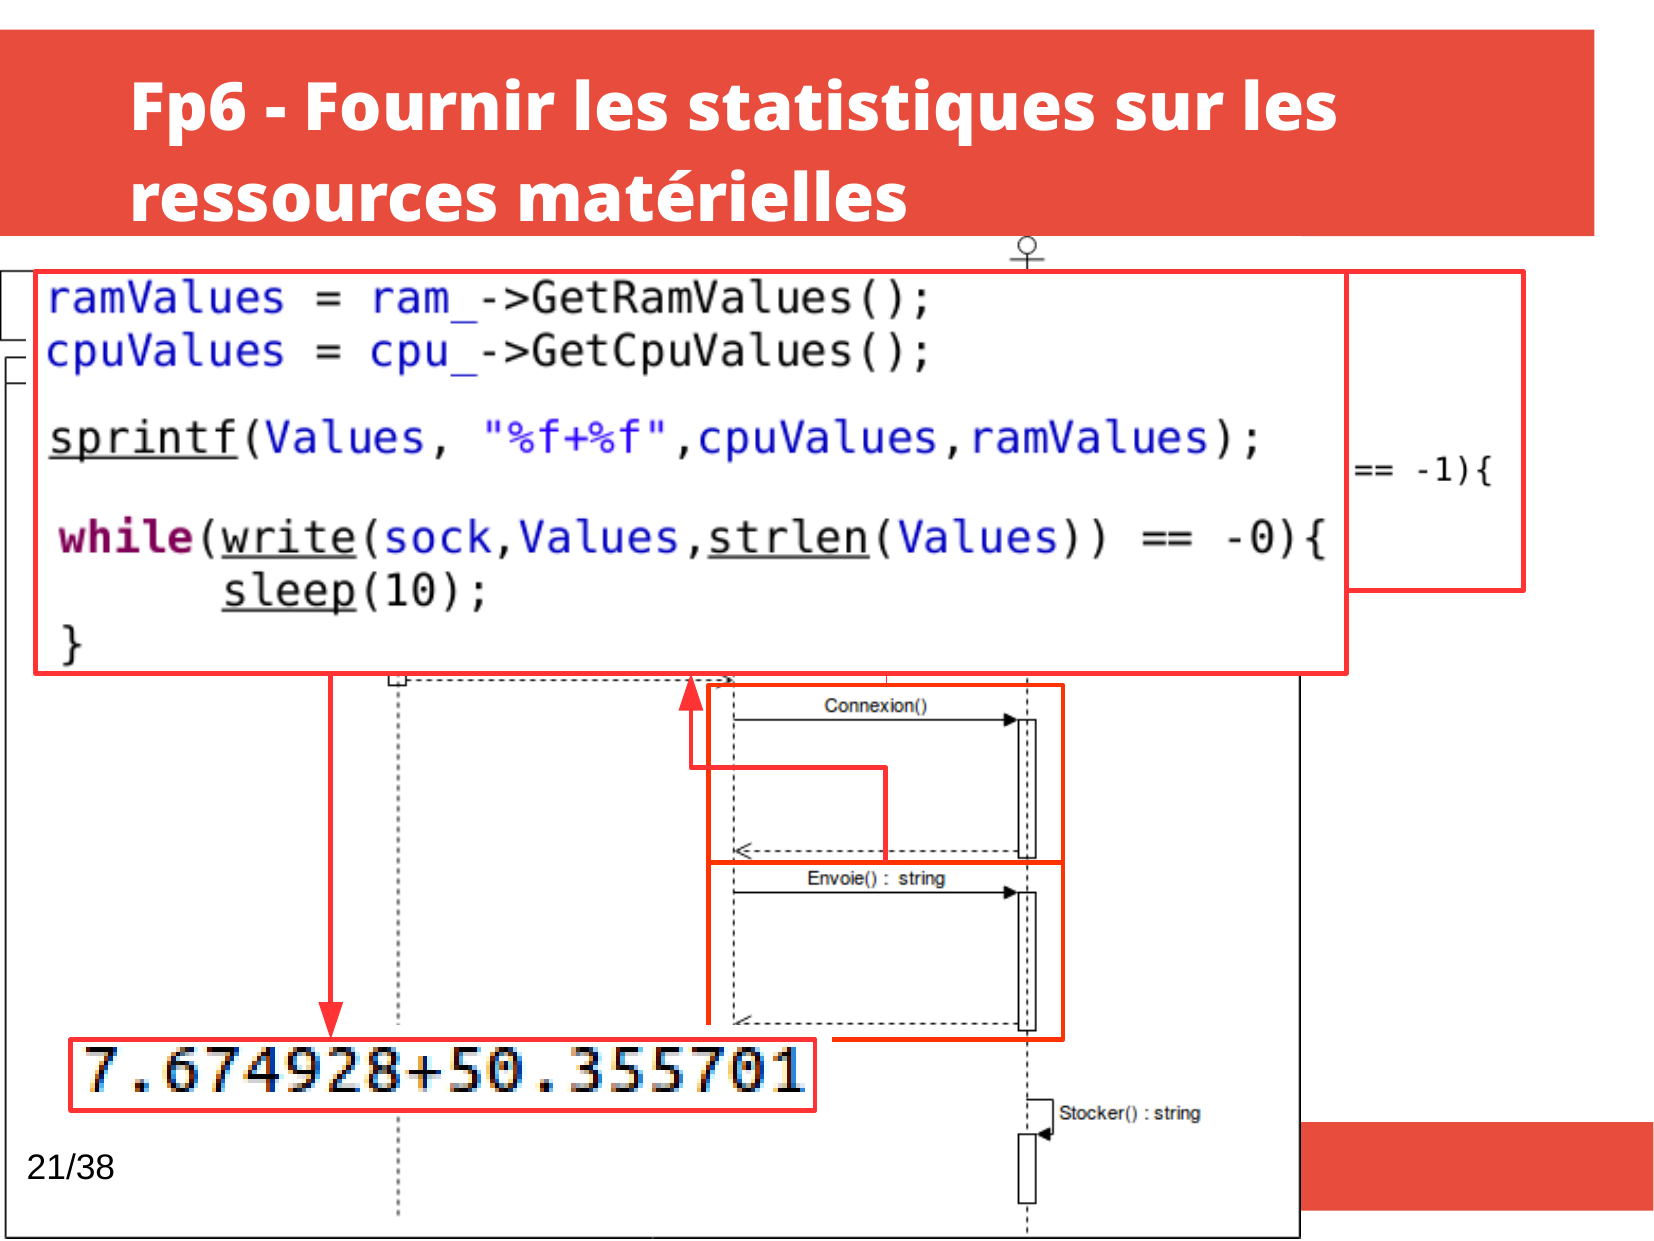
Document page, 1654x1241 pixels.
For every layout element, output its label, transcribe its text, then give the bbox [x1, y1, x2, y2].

picture [73, 1042, 813, 1108]
picture [38, 274, 1344, 671]
title Fp6 - Fournir les statistiques sur les ressources matérielles [59, 59, 1595, 207]
picture [0, 236, 1301, 1239]
picture [693, 676, 886, 765]
picture [711, 687, 1061, 860]
text_box <numéro>/38 [11, 1139, 659, 1241]
picture [1349, 284, 1501, 567]
picture [711, 770, 883, 860]
